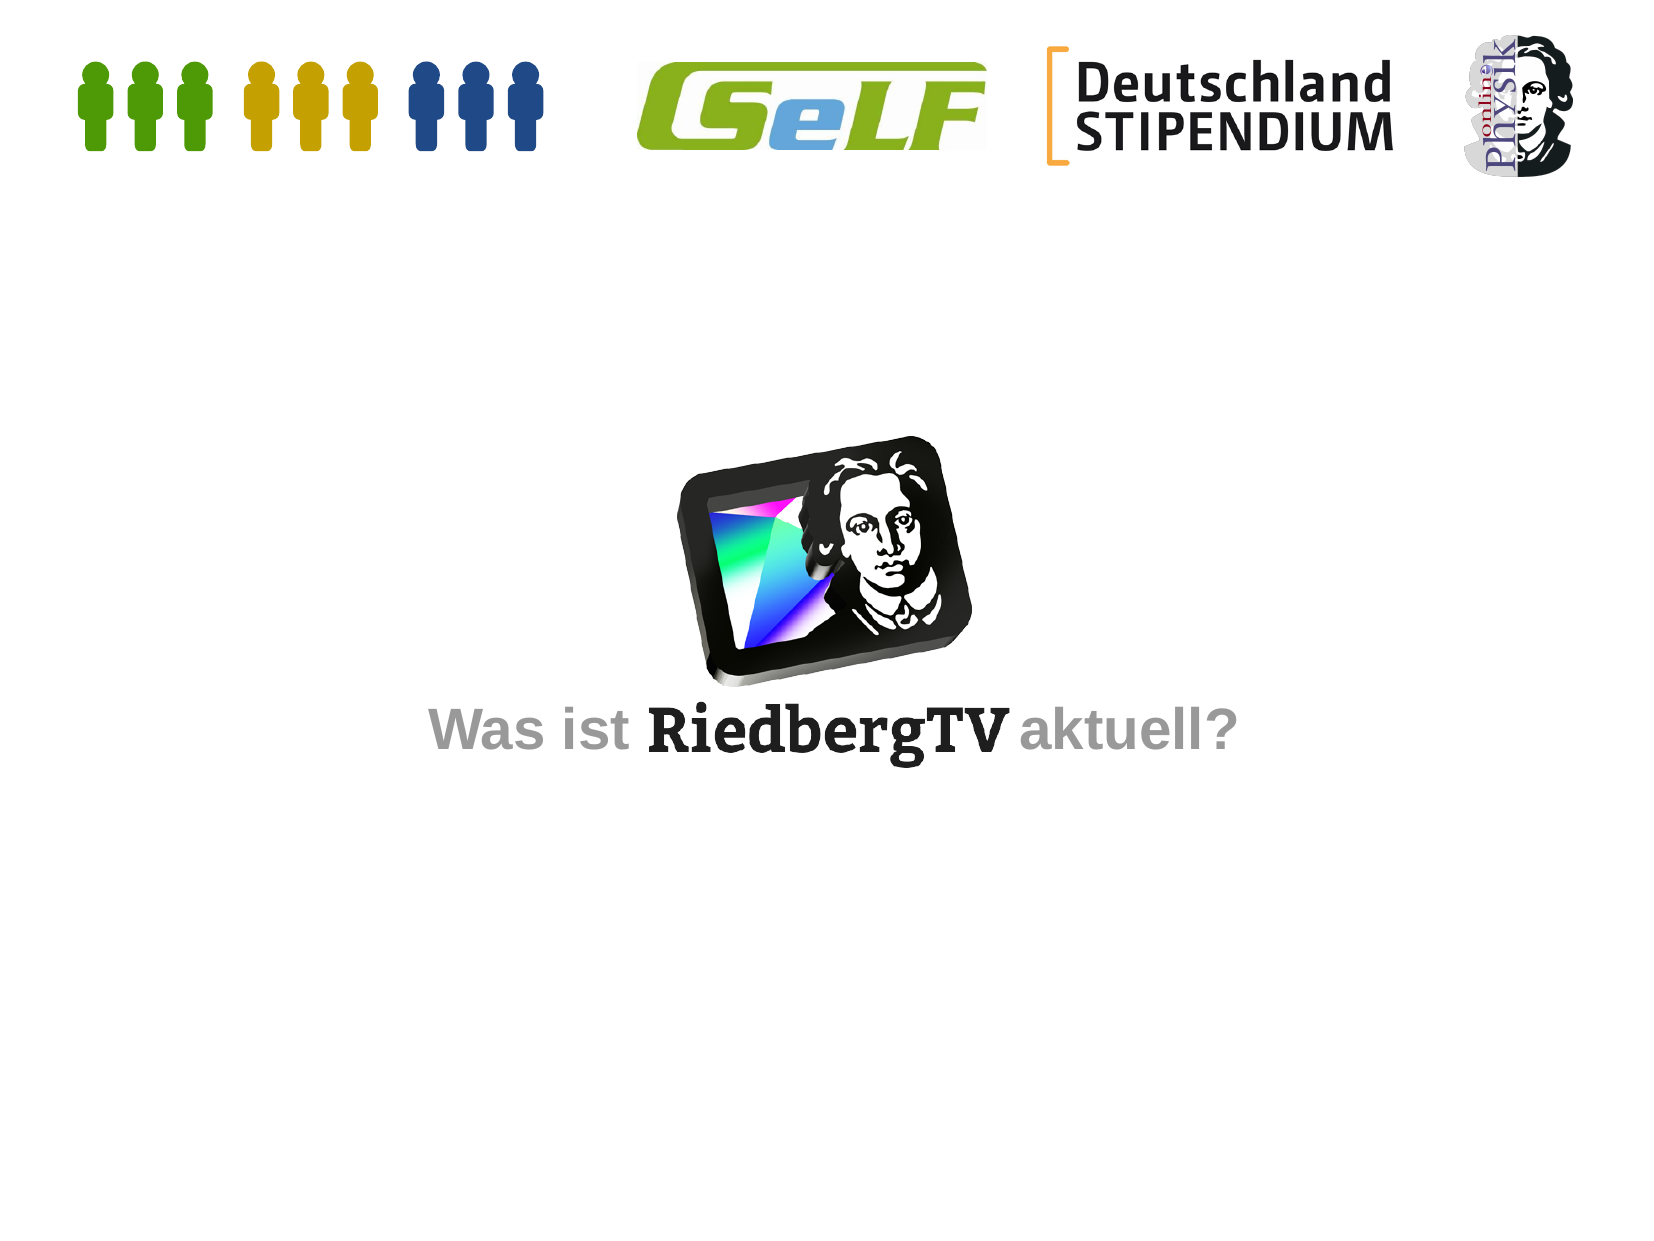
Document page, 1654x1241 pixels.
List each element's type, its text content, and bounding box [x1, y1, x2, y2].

text_box [293, 61, 329, 152]
text_box [507, 61, 544, 152]
text_box [77, 61, 114, 152]
picture [1464, 35, 1573, 177]
text_box [127, 61, 163, 152]
text_box Was ist aktuell? [413, 689, 1256, 770]
picture [643, 436, 1011, 689]
picture [1039, 38, 1404, 174]
text_box [408, 61, 445, 152]
text_box [243, 61, 280, 152]
text_box [458, 61, 494, 152]
picture [637, 62, 987, 150]
text_box [177, 61, 213, 152]
text_box [342, 61, 378, 152]
